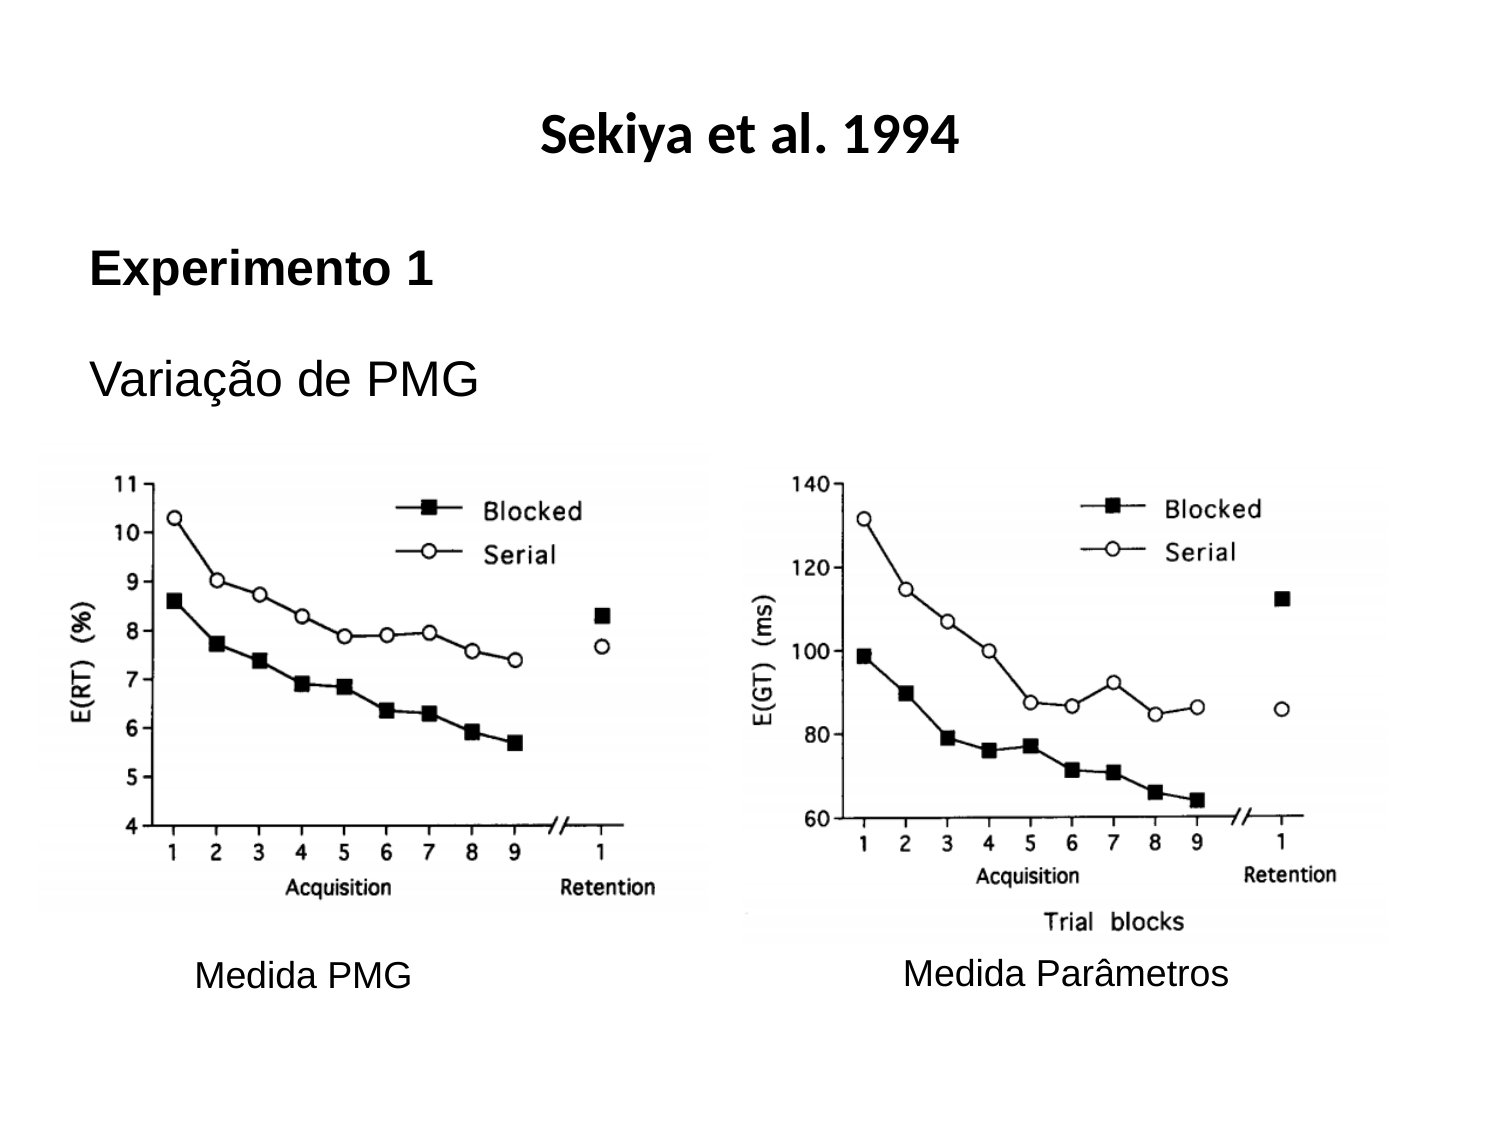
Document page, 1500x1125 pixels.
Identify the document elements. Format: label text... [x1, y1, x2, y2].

text_box Medida Parâmetros [888, 944, 1329, 1044]
text_box Experimento 1 Variação de PMG [75, 232, 496, 415]
text_box Medida PMG [179, 947, 502, 1004]
picture [37, 442, 709, 916]
title Sekiya et al. 1994 [75, 45, 1425, 233]
picture [742, 442, 1388, 946]
